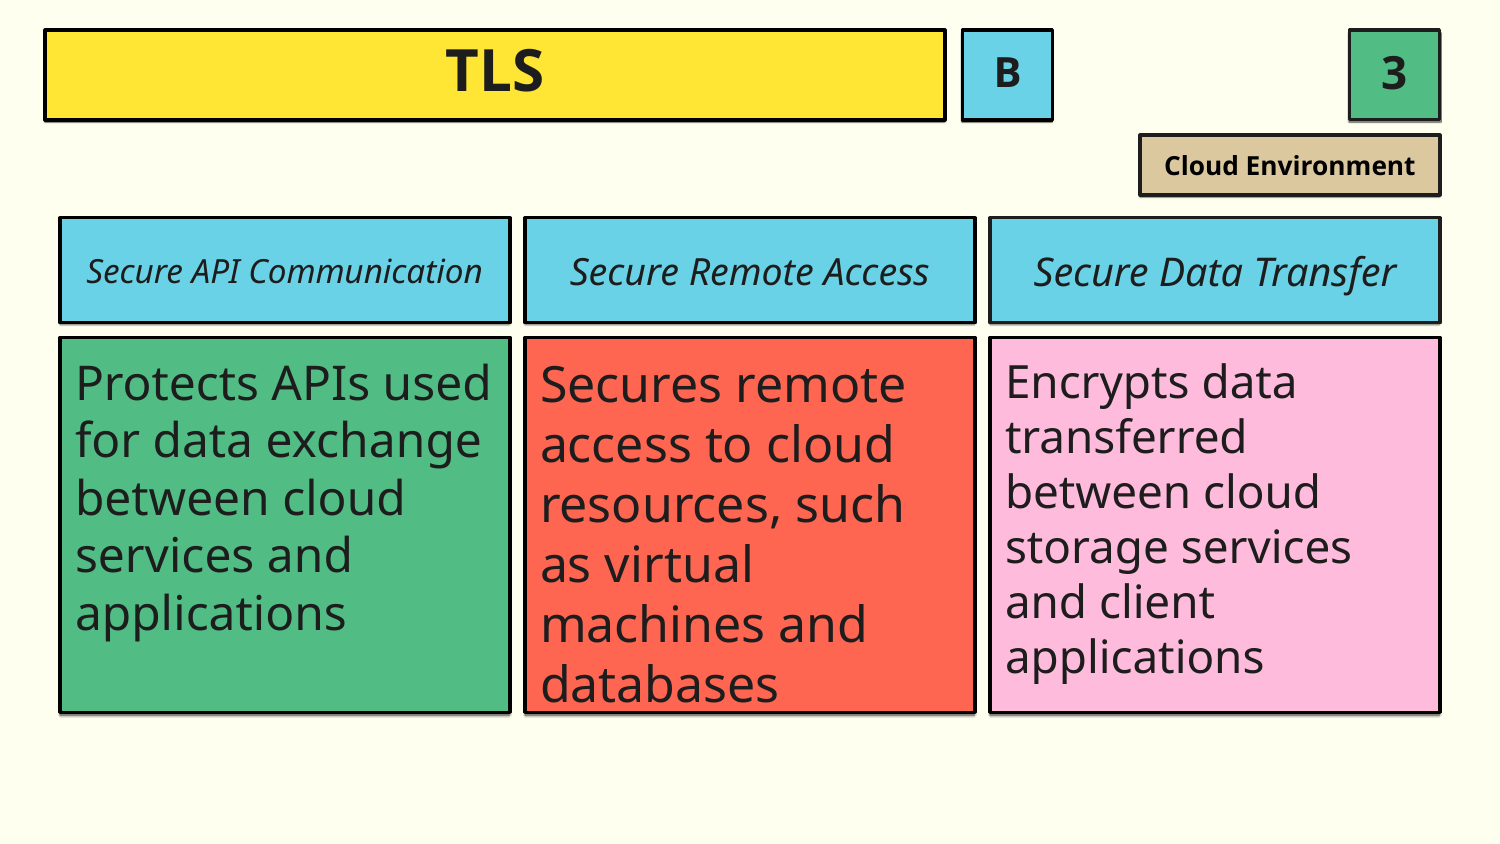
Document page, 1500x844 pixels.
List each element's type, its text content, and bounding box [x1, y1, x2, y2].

list Protects APIs used for data exchange between cloud services and applications [60, 337, 510, 713]
subtitle Secure API Communication [60, 217, 510, 323]
list Encrypts data transferred between cloud storage services and client applications [990, 337, 1440, 713]
title TLS [45, 30, 945, 120]
title Cloud Environment [1140, 135, 1440, 195]
list Secures remote access to cloud resources, such as virtual machines and databases [525, 337, 975, 713]
subtitle Secure Data Transfer [990, 217, 1440, 323]
subtitle Secure Remote Access [525, 217, 975, 323]
title B [962, 30, 1053, 120]
